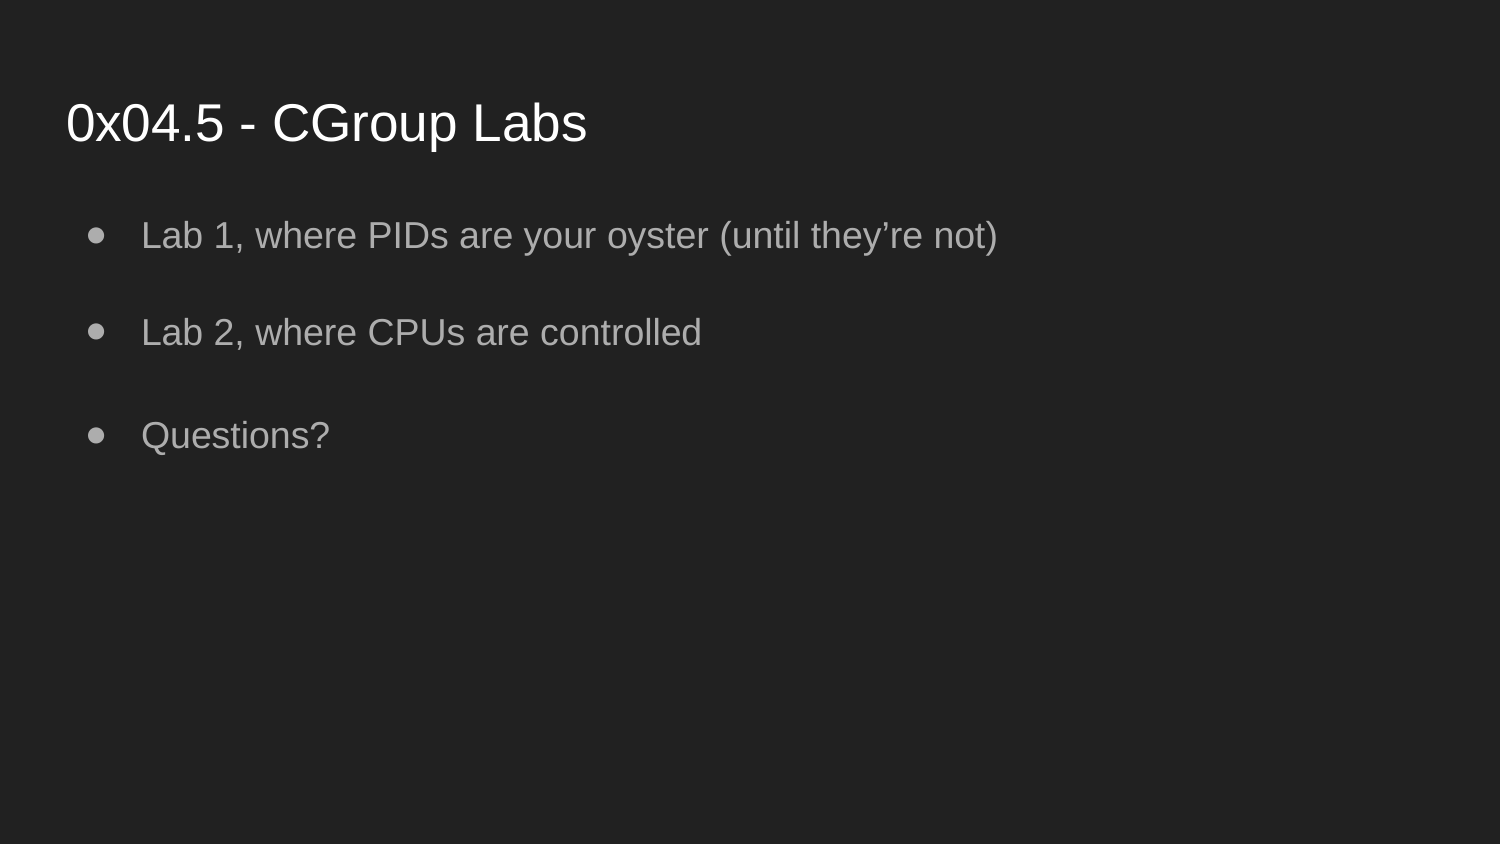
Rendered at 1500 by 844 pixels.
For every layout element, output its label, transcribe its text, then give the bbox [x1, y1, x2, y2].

list Lab 1, where PIDs are your oyster (until they’re not) Lab 2, where CPUs are controlled Questions? [51, 189, 1195, 825]
title 0x04.5 - CGroup Labs [51, 72, 1449, 167]
